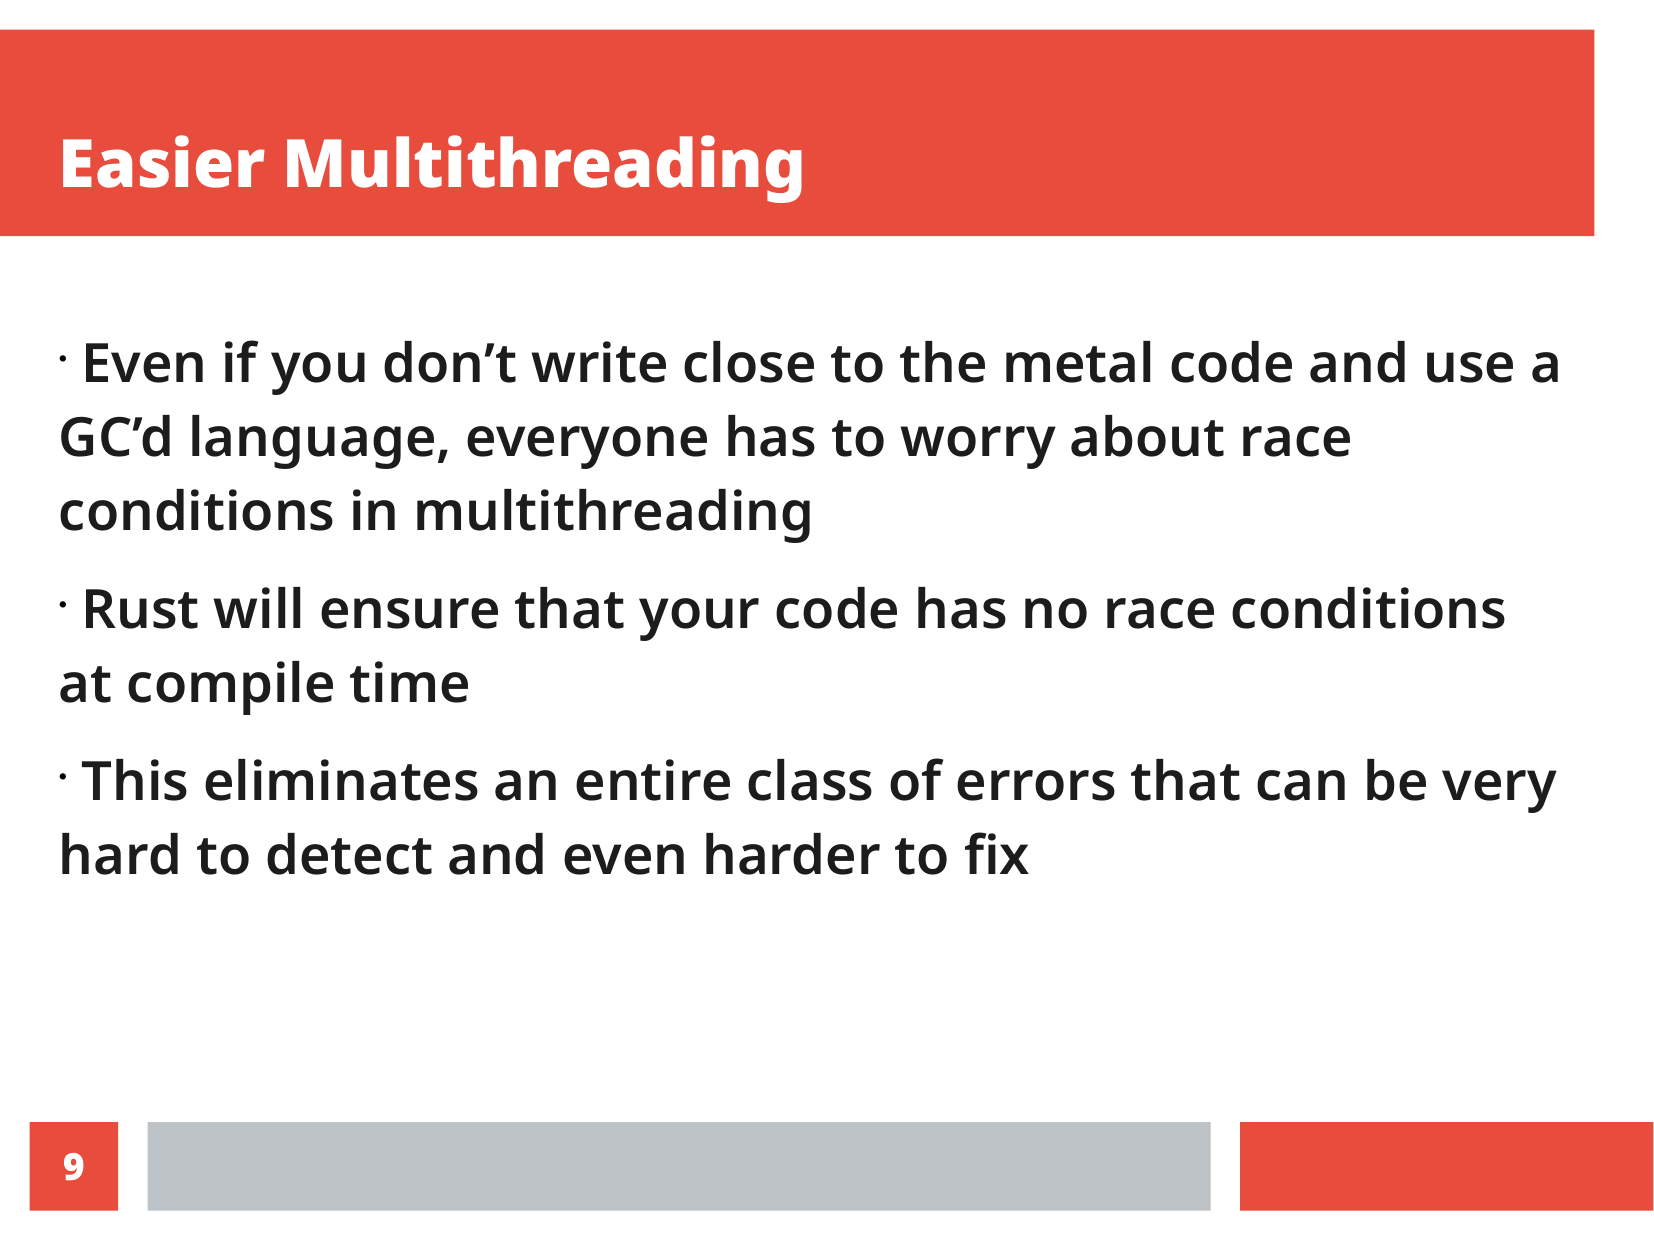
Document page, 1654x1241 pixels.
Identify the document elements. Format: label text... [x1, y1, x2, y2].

title Easier Multithreading [59, 59, 1595, 207]
list Even if you don’t write close to the metal code and use a GC’d language, everyone has to worry about race conditions in multithreading Rust will ensure that your code has no race conditions at compile time This eliminates an entire class of errors that can be very hard to detect and even harder to fix [59, 324, 1565, 1093]
